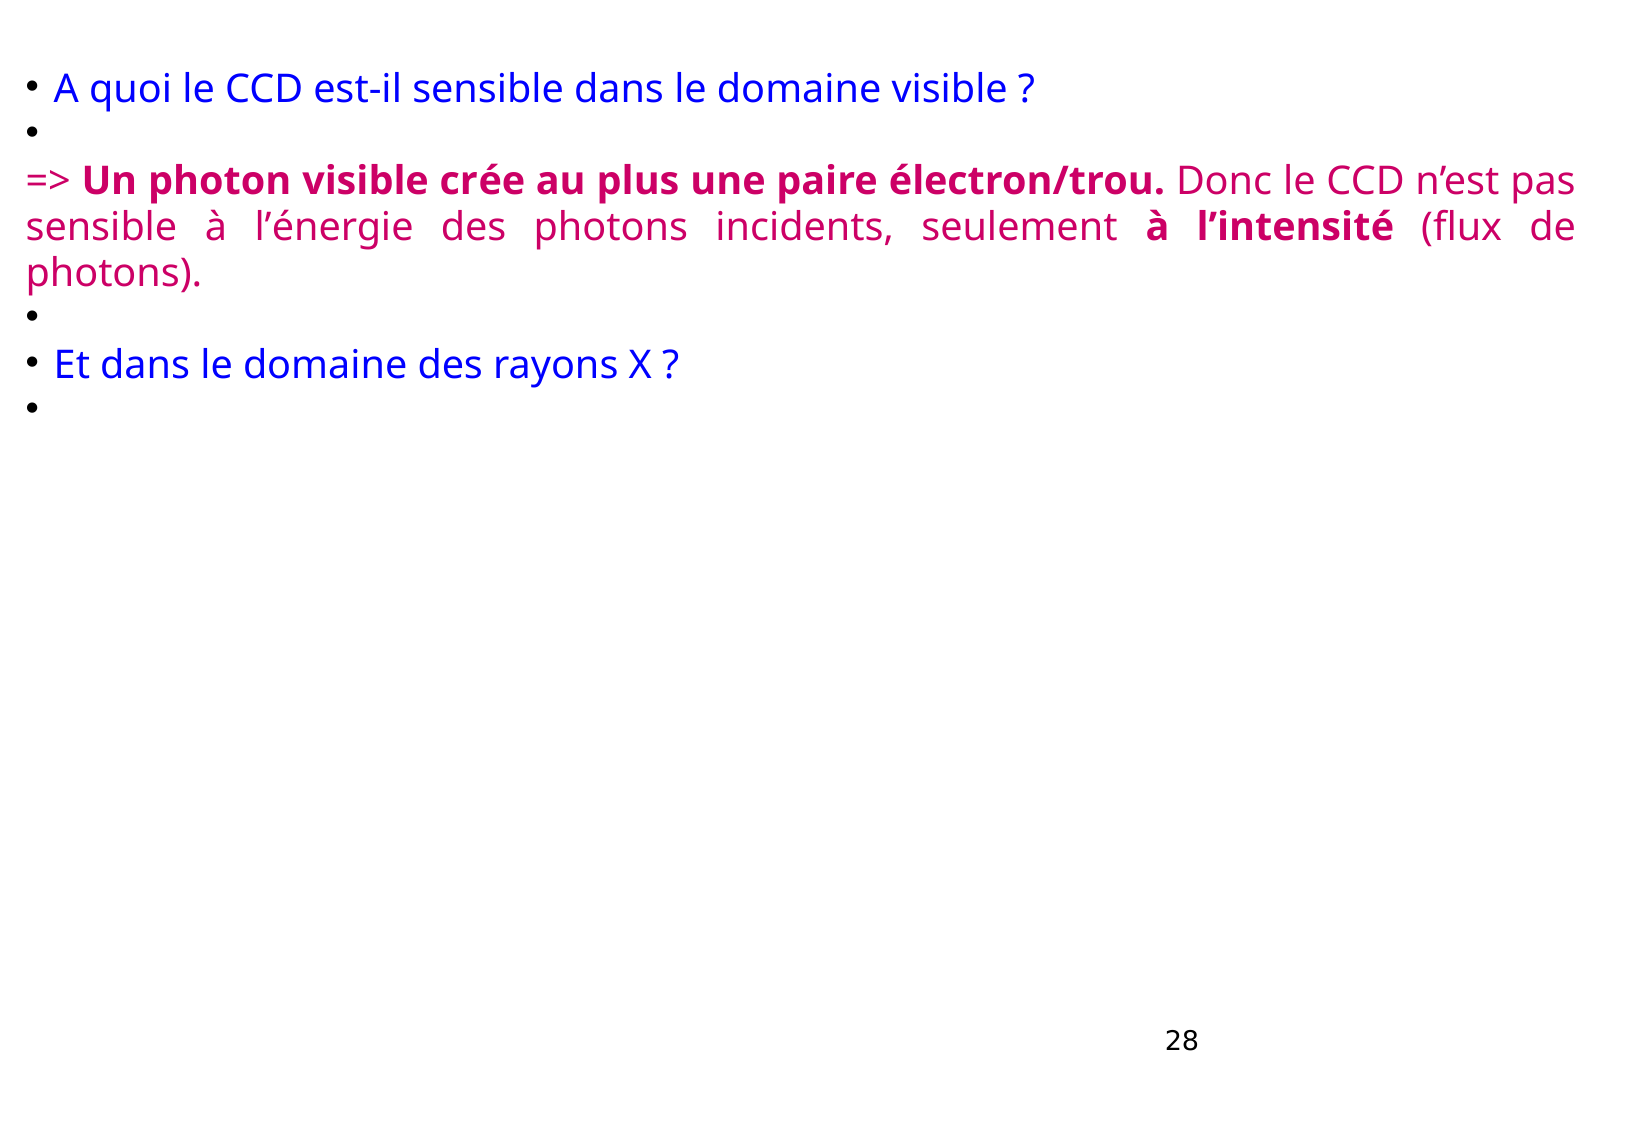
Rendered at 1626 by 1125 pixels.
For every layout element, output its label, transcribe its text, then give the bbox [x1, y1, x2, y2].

text_box [1164, 1024, 1544, 1103]
text_box A quoi le CCD est-il sensible dans le domaine visible ? => Un photon visible crée au plus une paire électron/trou. Donc le CCD n’est pas sensible à l’énergie des photons incidents, seulement à l’intensité (flux de photons). Et dans le domaine des rayons X ? [11, 58, 1602, 488]
